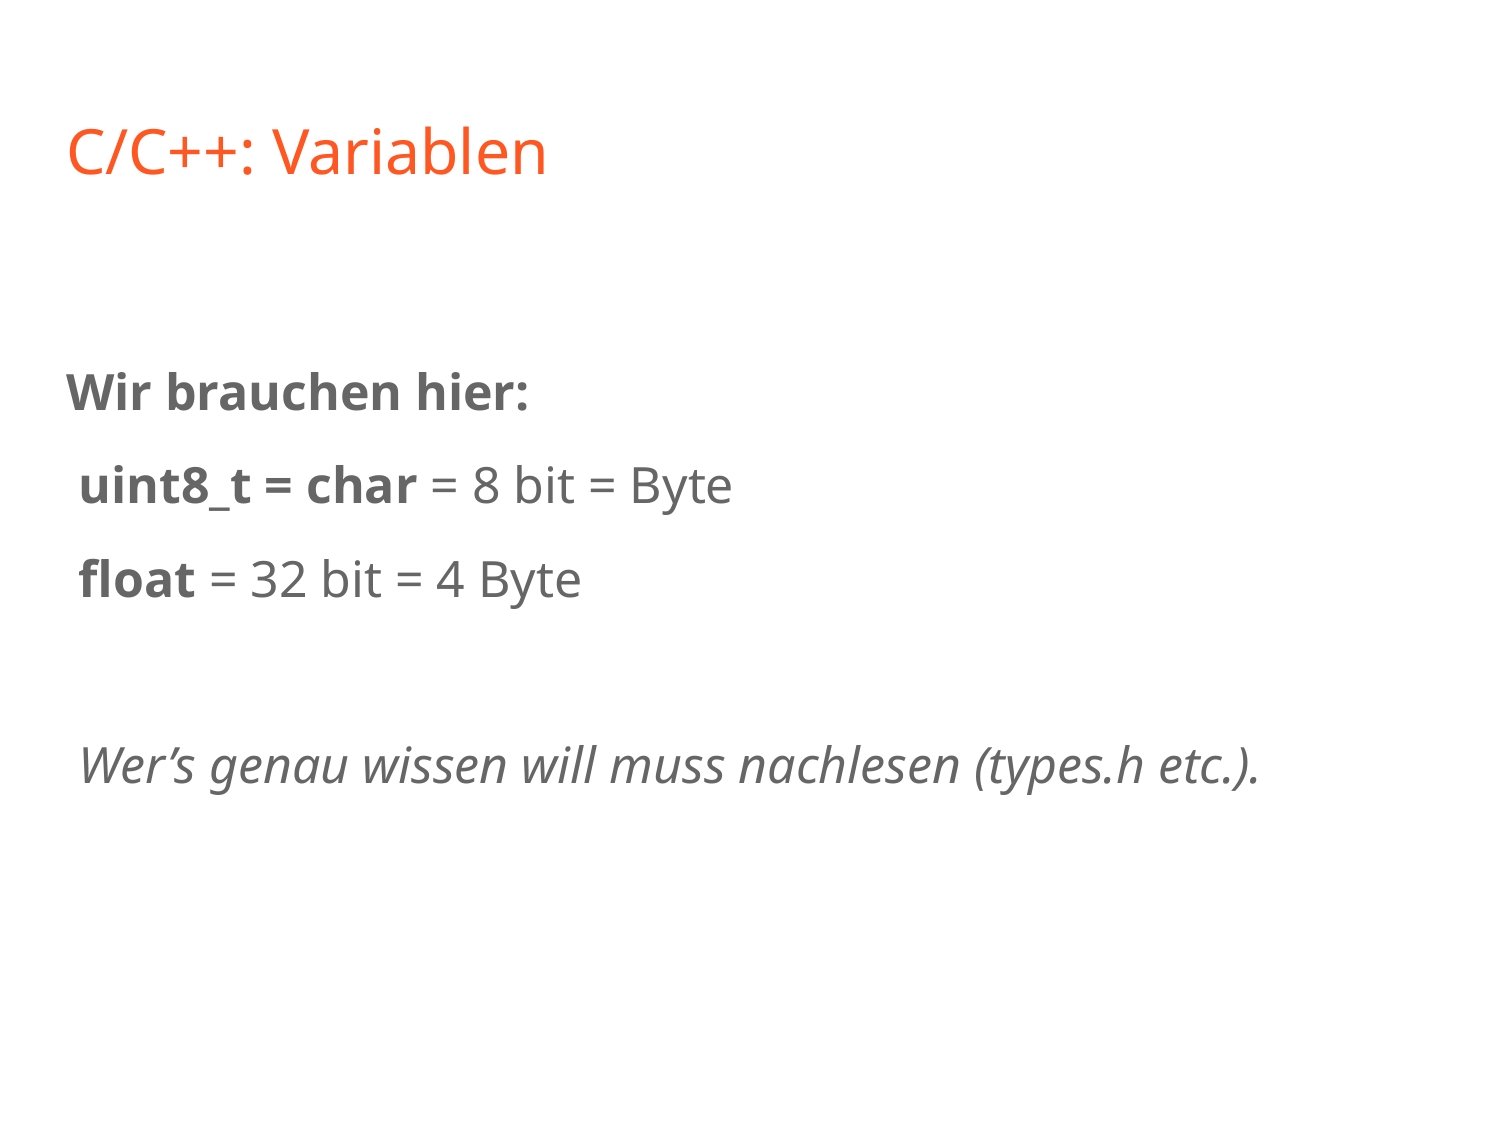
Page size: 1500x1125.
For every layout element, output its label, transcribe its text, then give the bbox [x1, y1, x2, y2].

title C/C++: Variablen [51, 97, 1449, 223]
list Wir brauchen hier: uint8_t = char = 8 bit = Byte float = 32 bit = 4 Byte Wer’s genau wissen will muss nachlesen (types.h etc.). [51, 252, 1449, 1000]
